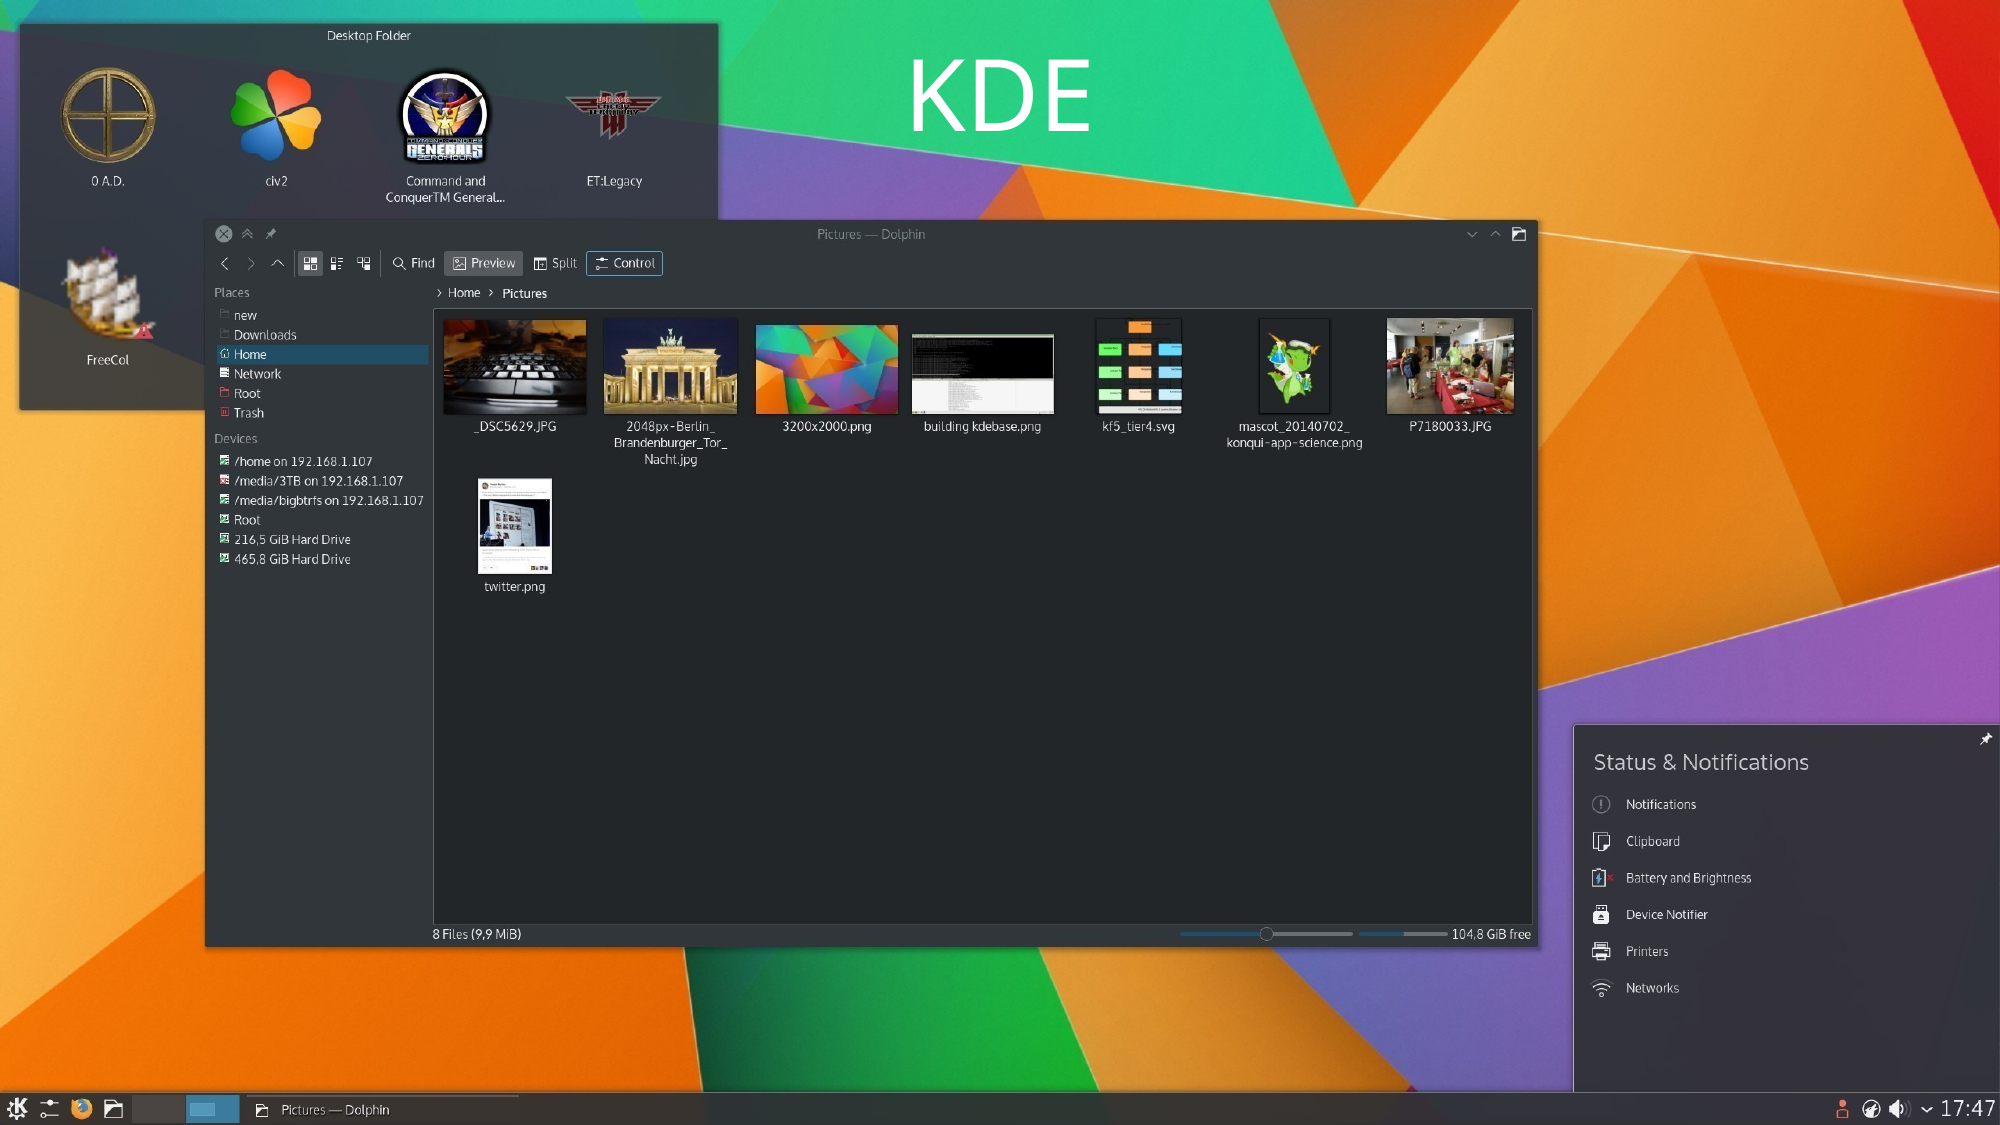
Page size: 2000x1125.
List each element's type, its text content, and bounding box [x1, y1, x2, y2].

picture [0, 0, 2000, 1125]
title KDE [249, 0, 1750, 160]
